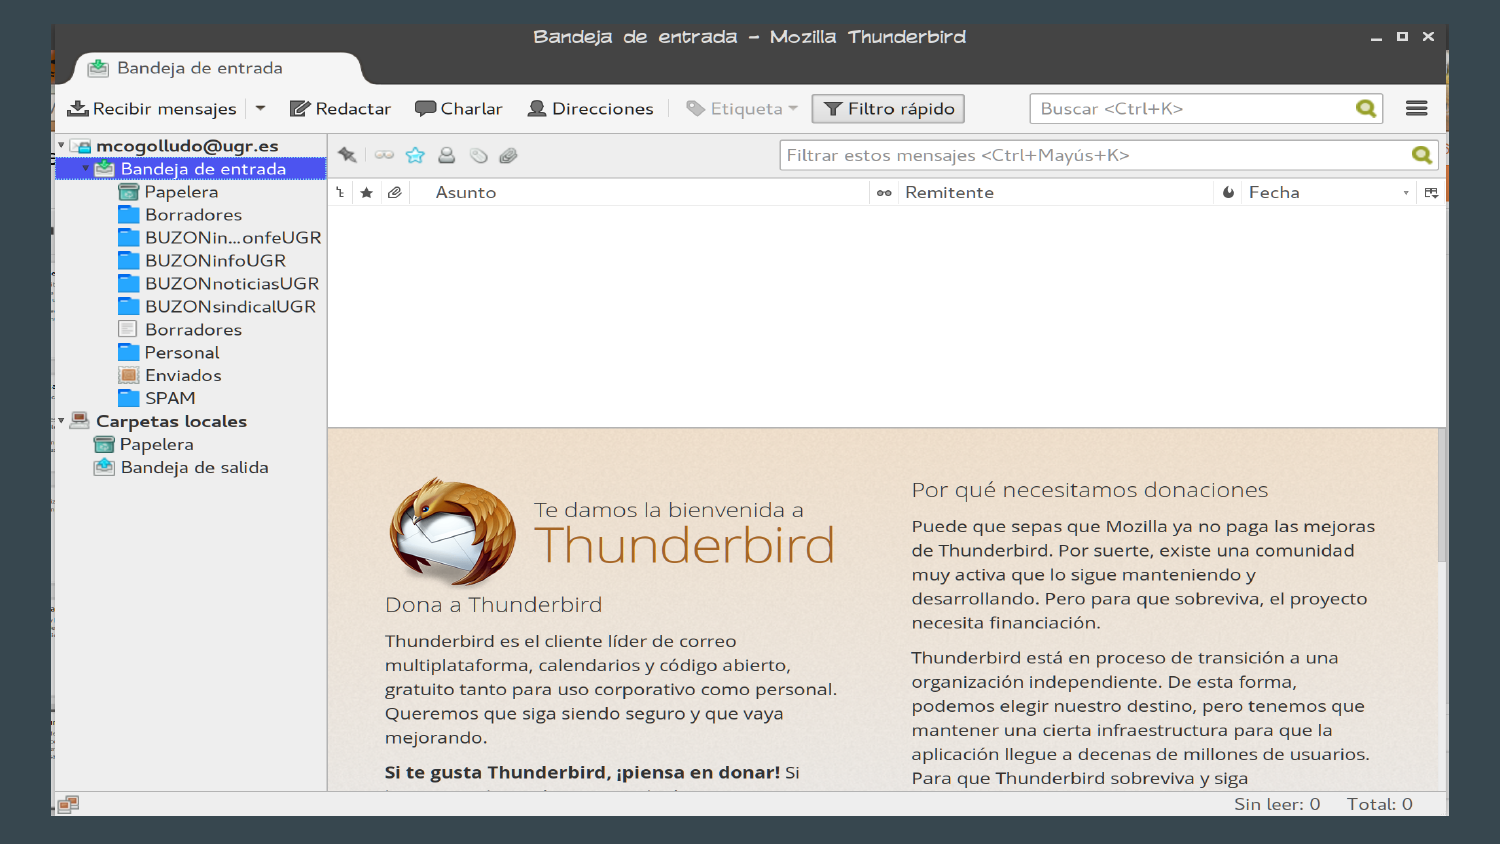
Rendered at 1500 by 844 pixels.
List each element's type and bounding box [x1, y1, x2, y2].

picture [51, 24, 1449, 816]
